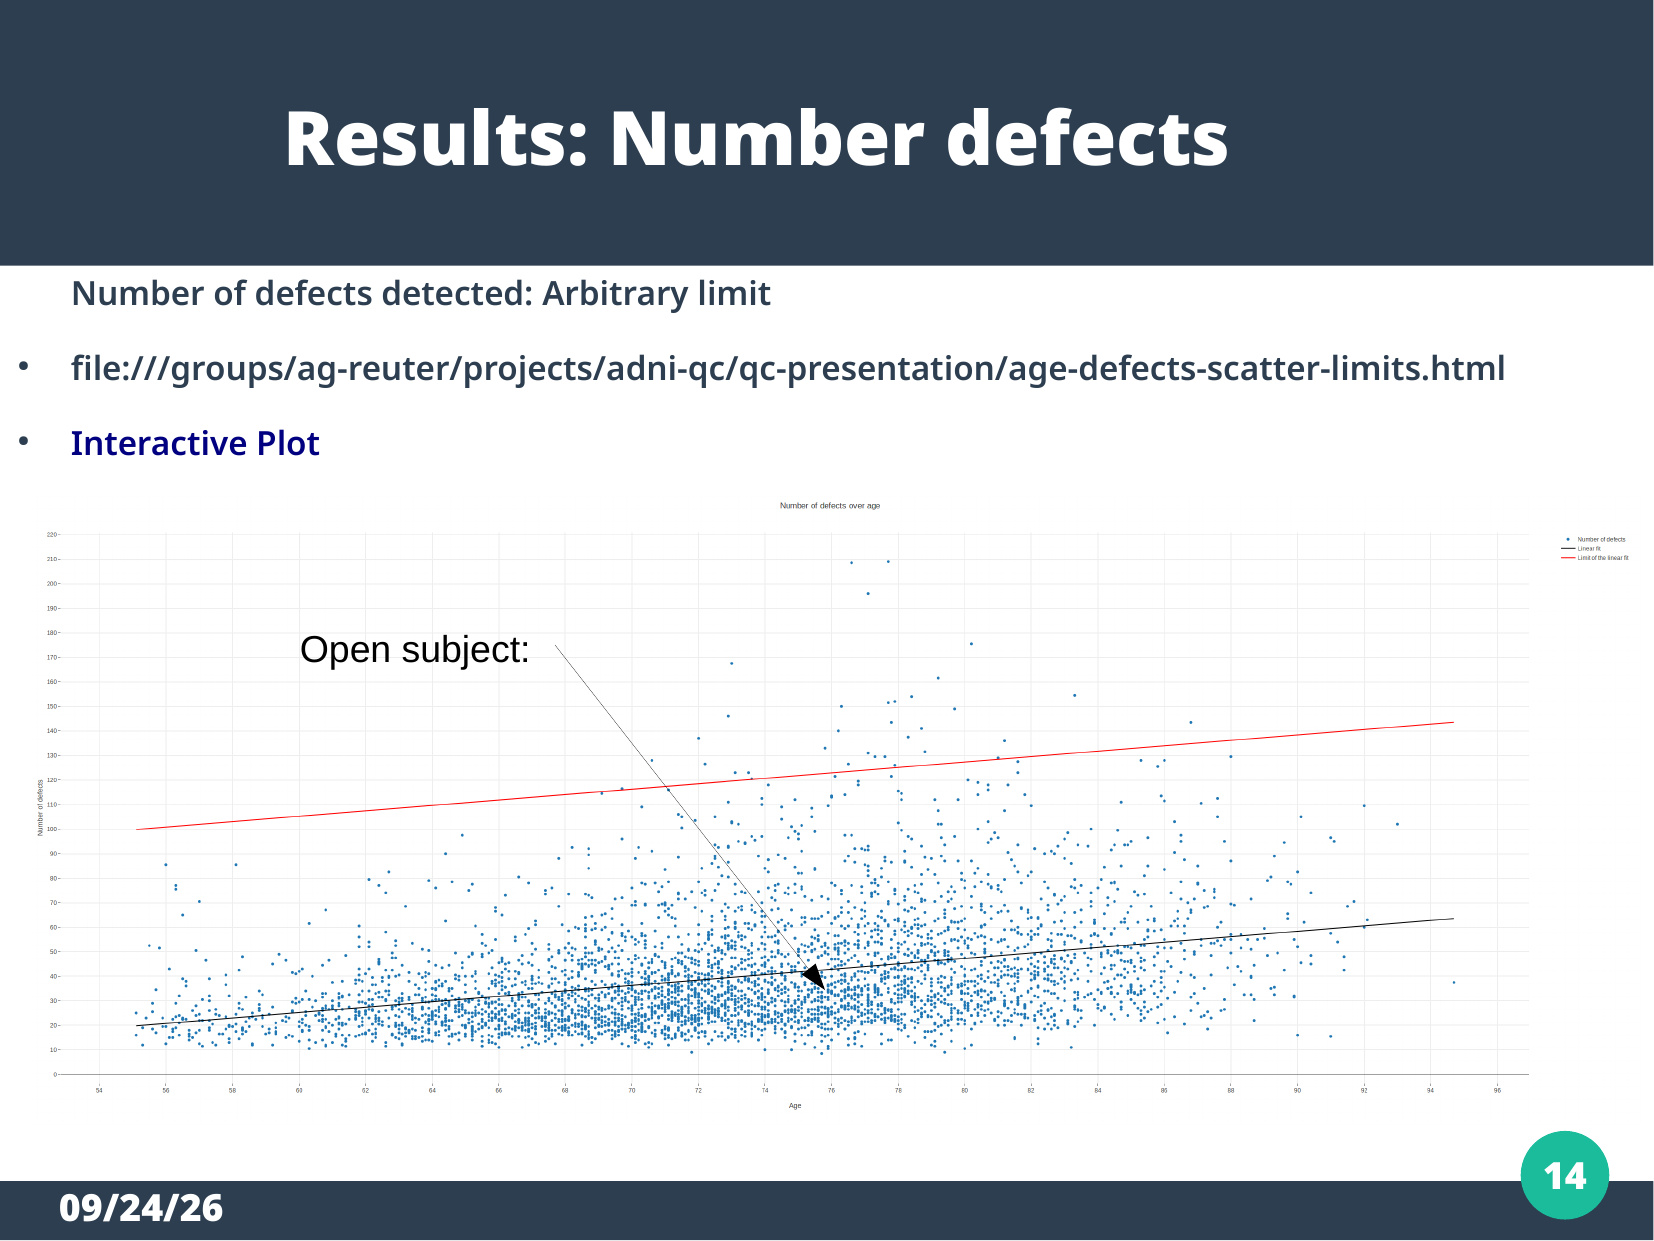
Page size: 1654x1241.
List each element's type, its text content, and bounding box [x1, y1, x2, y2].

title Results: Number defects [59, 57, 1595, 215]
picture [30, 495, 1641, 1126]
list Number of defects detected: Arbitrary limit file:///groups/ag-reuter/projects/adni-qc/qc-presentation/age-defects-scatter-limits.html Interactive Plot [0, 270, 1636, 541]
text_box Open subject: [285, 621, 721, 721]
